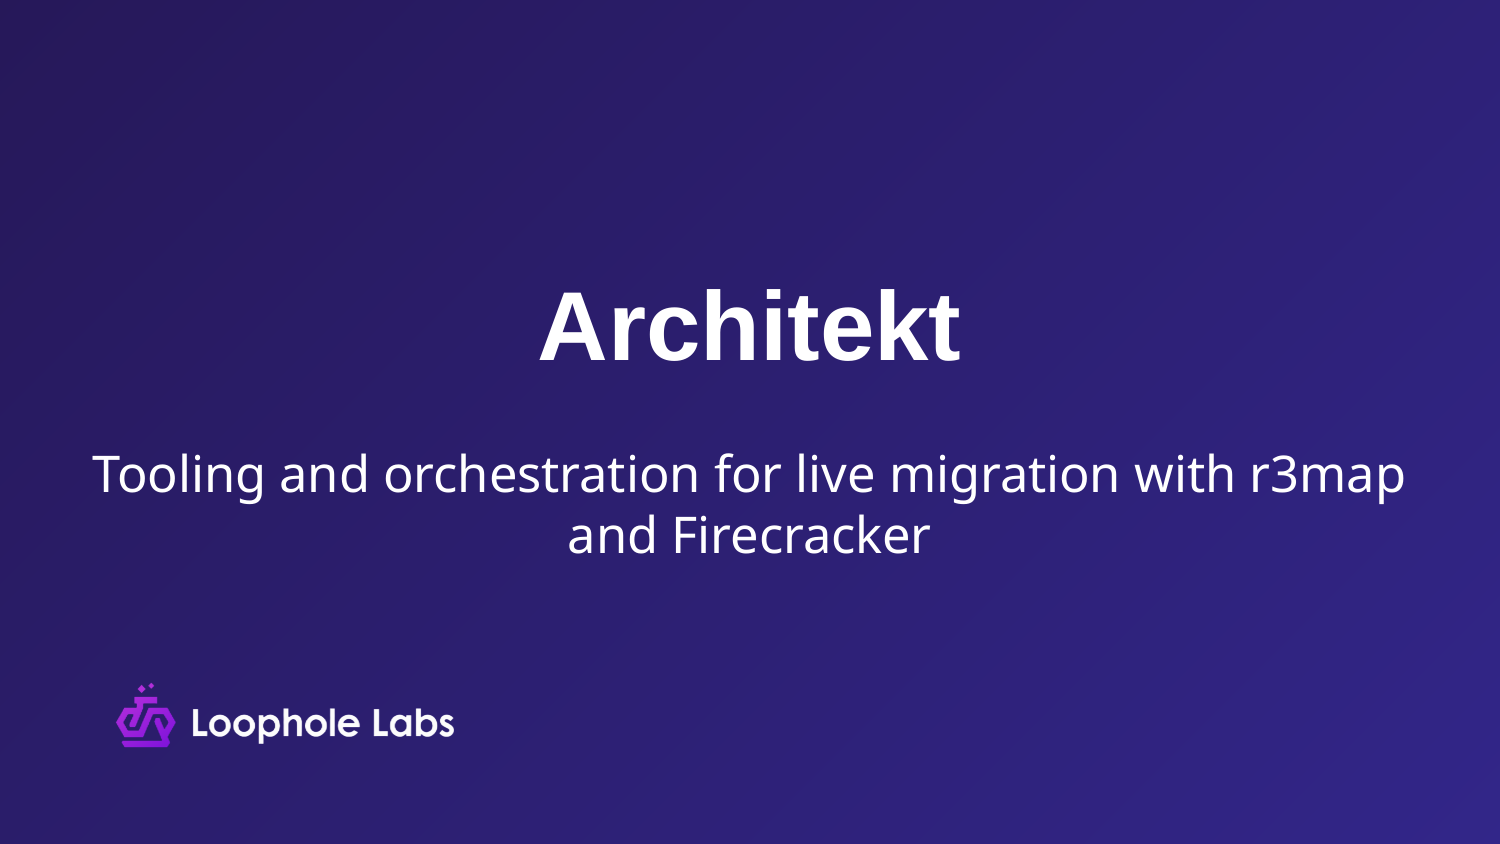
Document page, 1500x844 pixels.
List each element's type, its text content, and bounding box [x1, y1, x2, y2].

title Tooling and orchestration for live migration with r3map and Firecracker [51, 421, 1449, 584]
picture [96, 661, 465, 773]
title Architekt [51, 196, 1449, 421]
